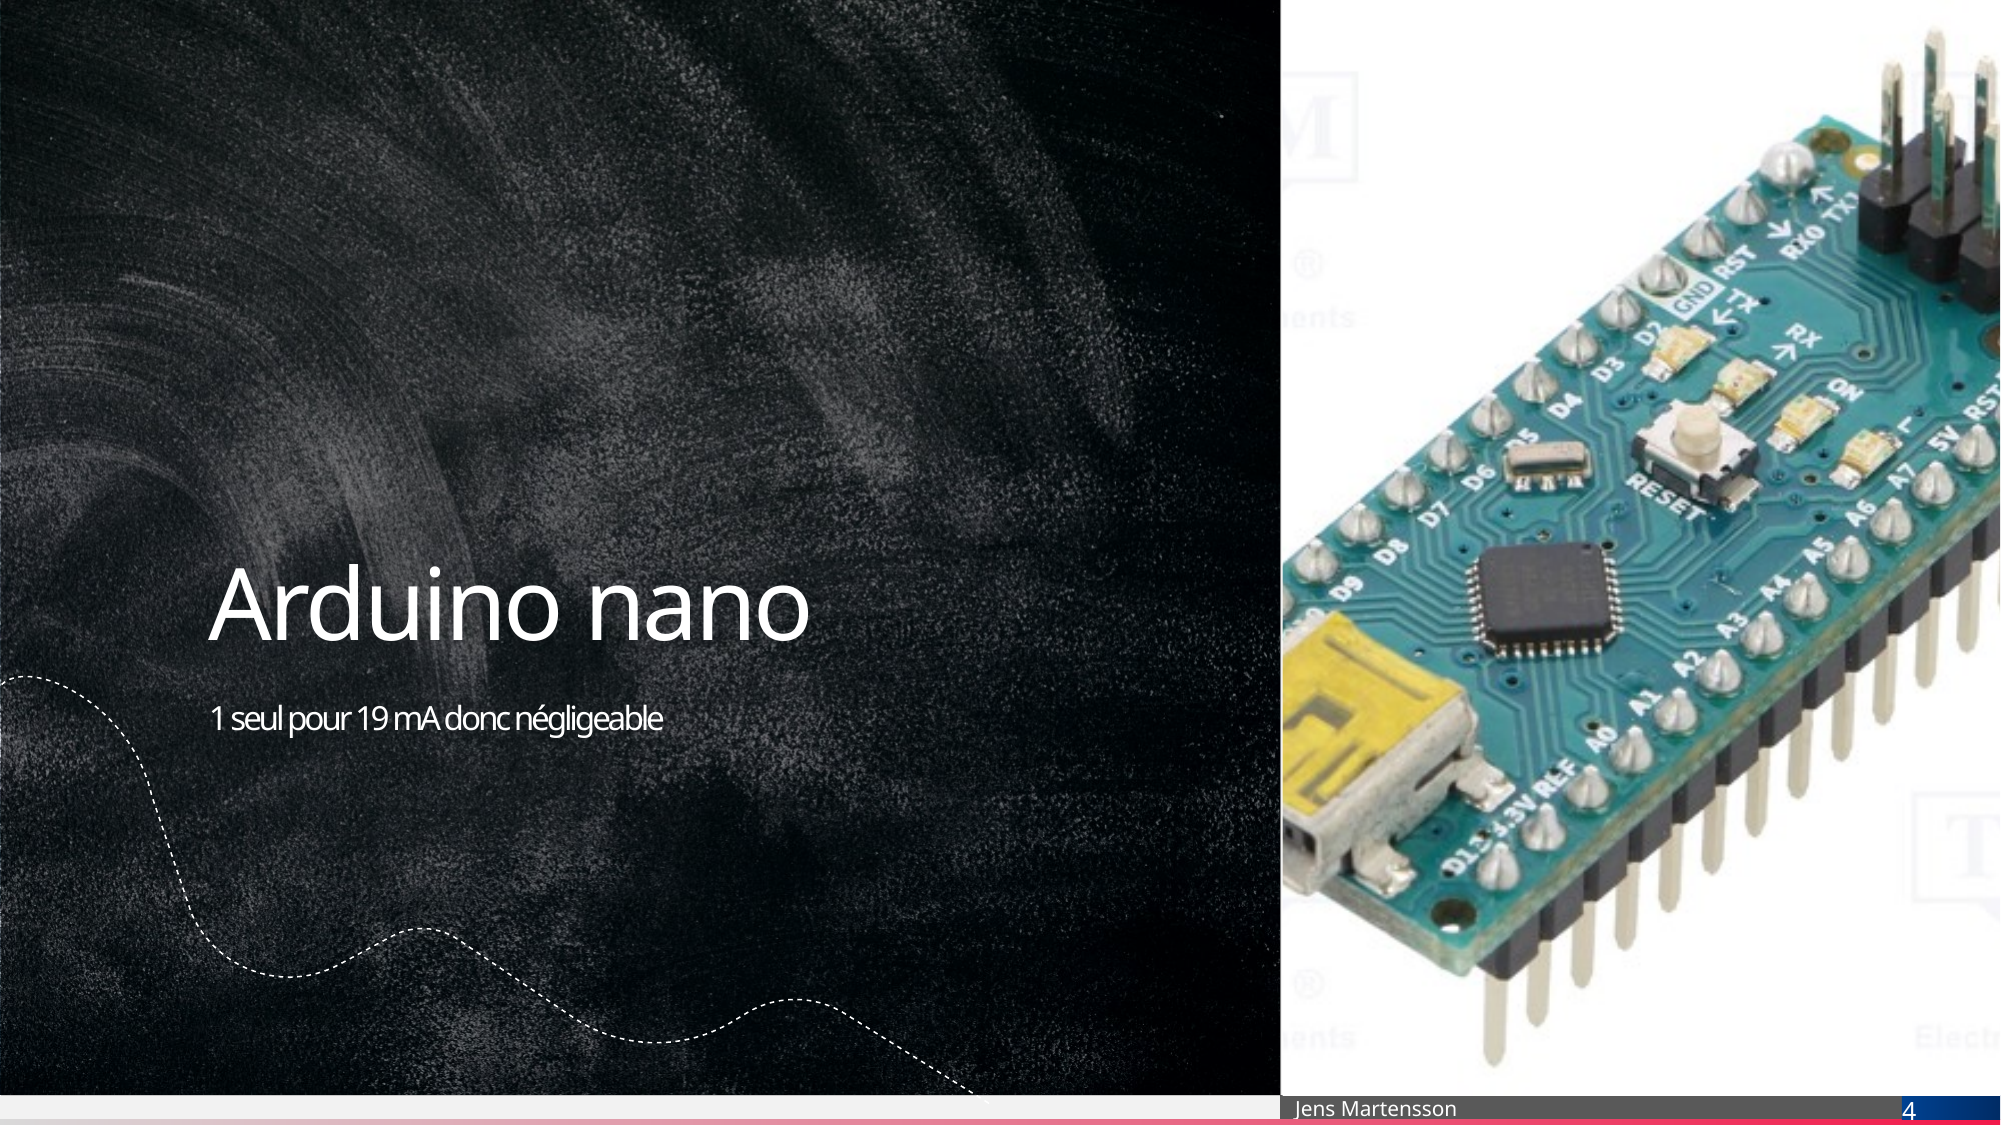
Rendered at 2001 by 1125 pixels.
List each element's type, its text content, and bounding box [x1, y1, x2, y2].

text_box <numéro> [1901, 1096, 2000, 1120]
subtitle 1 seul pour 19 mA donc négligeable [208, 701, 826, 811]
picture [0, 0, 1280, 1095]
title Arduino nano [208, 407, 826, 661]
picture [1282, 0, 2001, 1096]
